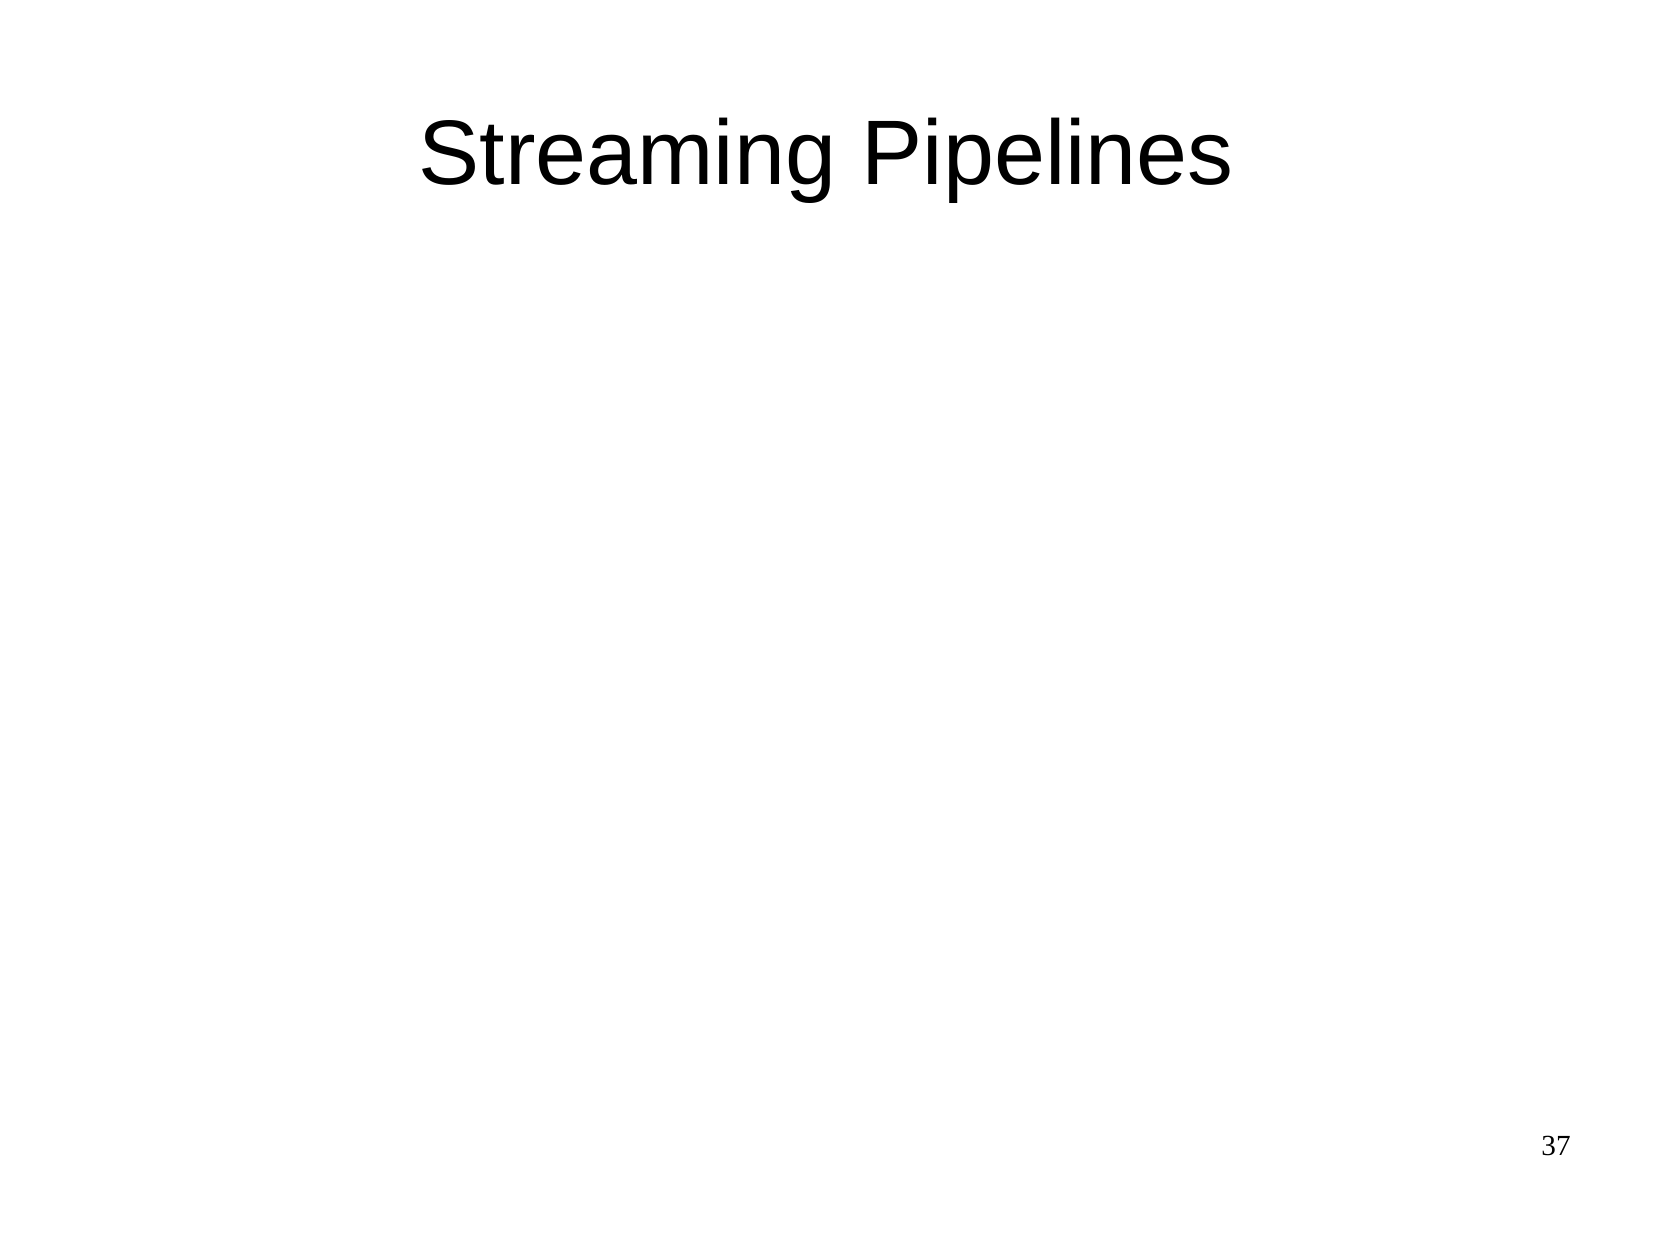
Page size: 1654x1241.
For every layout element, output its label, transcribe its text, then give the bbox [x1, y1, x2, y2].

title Streaming Pipelines [82, 49, 1571, 257]
